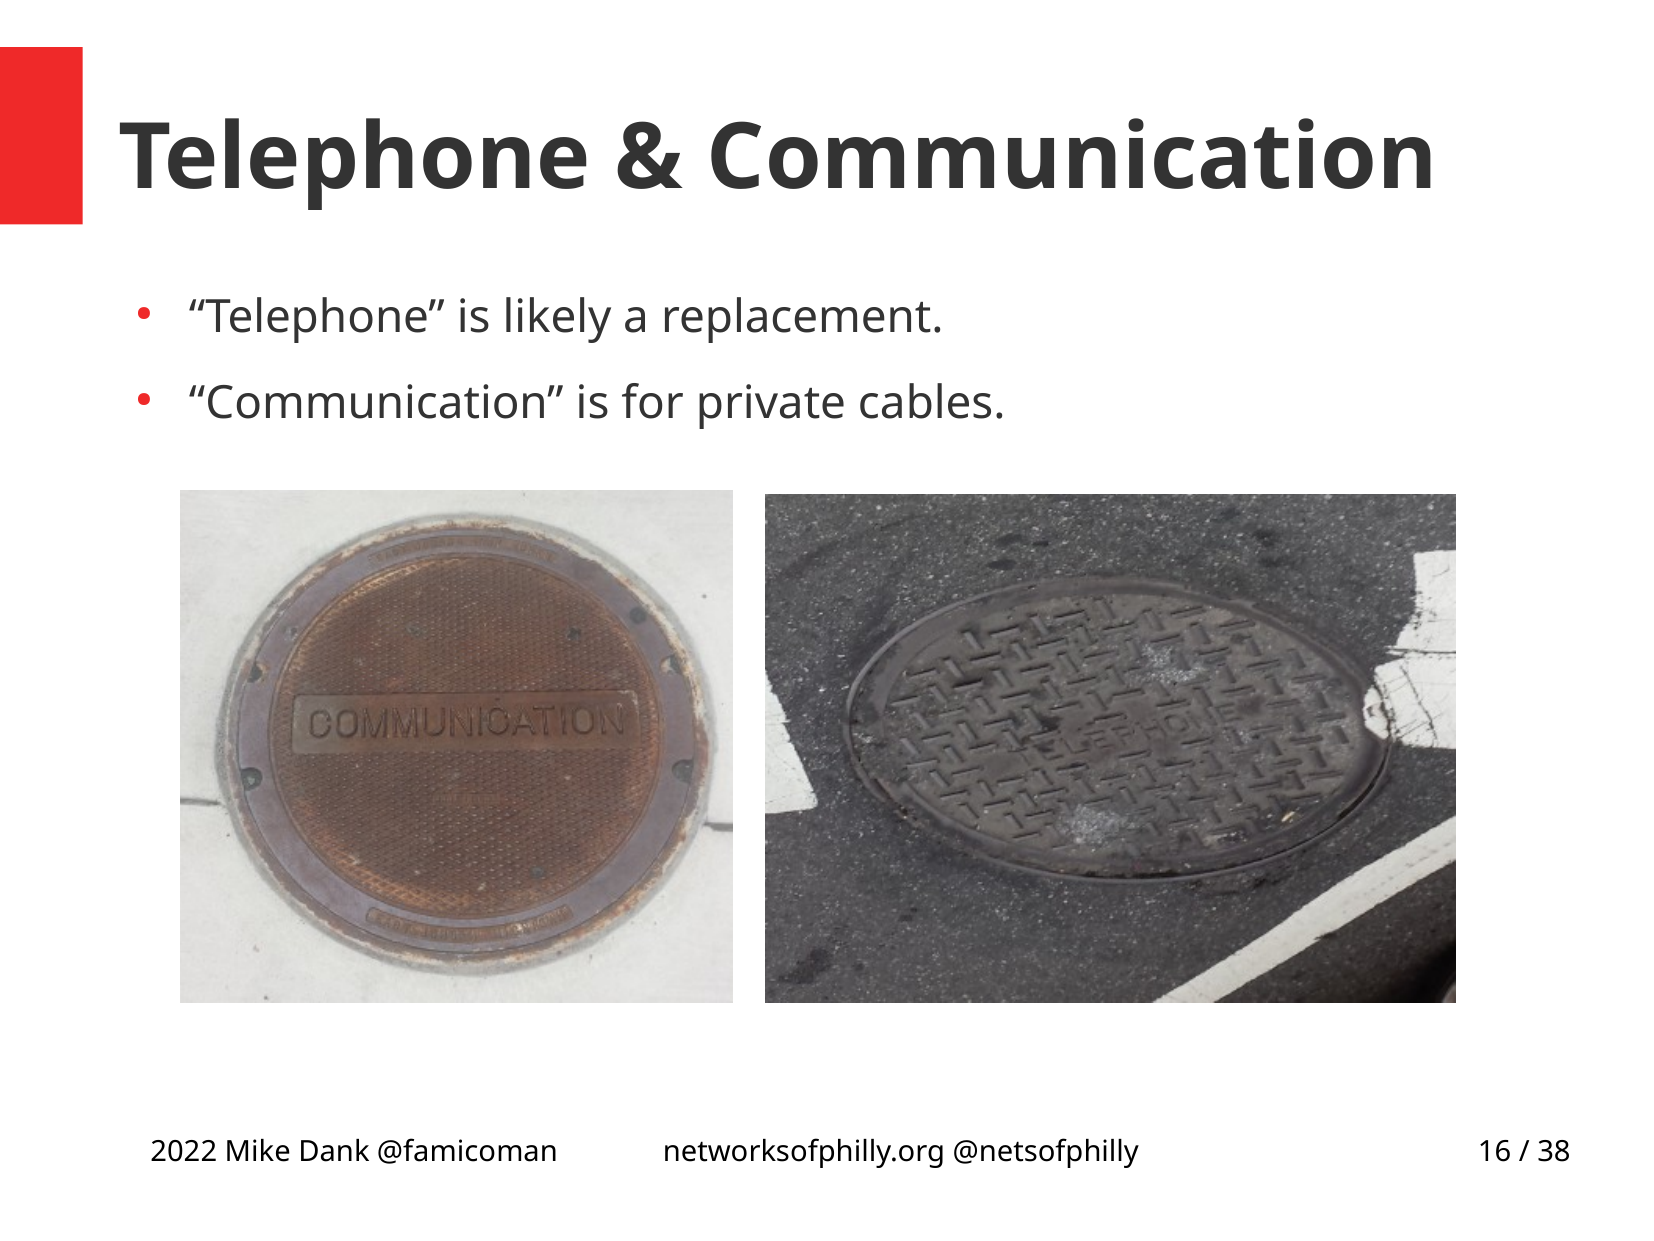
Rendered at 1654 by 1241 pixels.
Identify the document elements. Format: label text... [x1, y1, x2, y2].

picture [180, 490, 733, 1003]
list “Telephone” is likely a replacement. “Communication” is for private cables. [118, 283, 1536, 1003]
title Telephone & Communication [118, 49, 1571, 257]
picture [765, 494, 1456, 1003]
